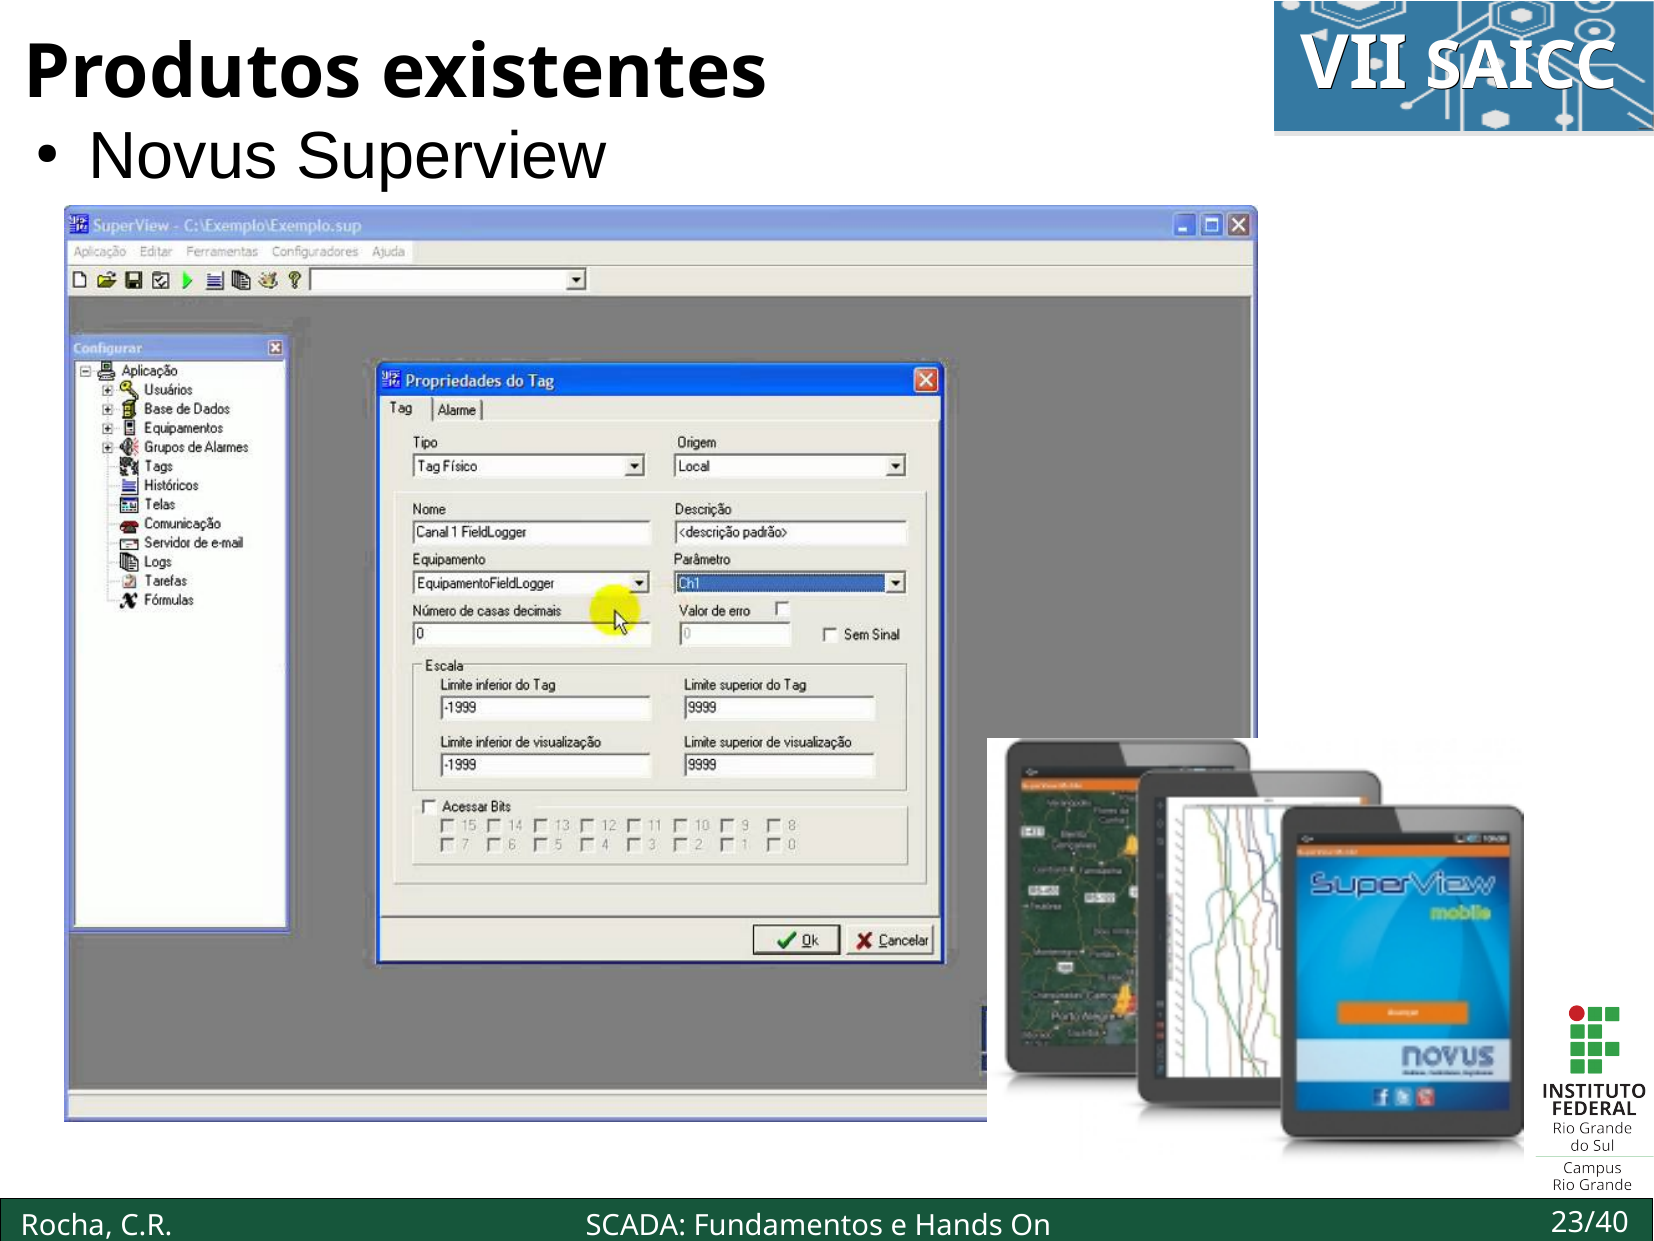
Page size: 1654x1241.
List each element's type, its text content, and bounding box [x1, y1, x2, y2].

picture [64, 205, 1524, 1164]
title Produtos existentes [23, 23, 1247, 113]
list Novus Superview [17, 118, 1625, 1152]
picture [1535, 1003, 1654, 1194]
picture [1274, 1, 1654, 131]
